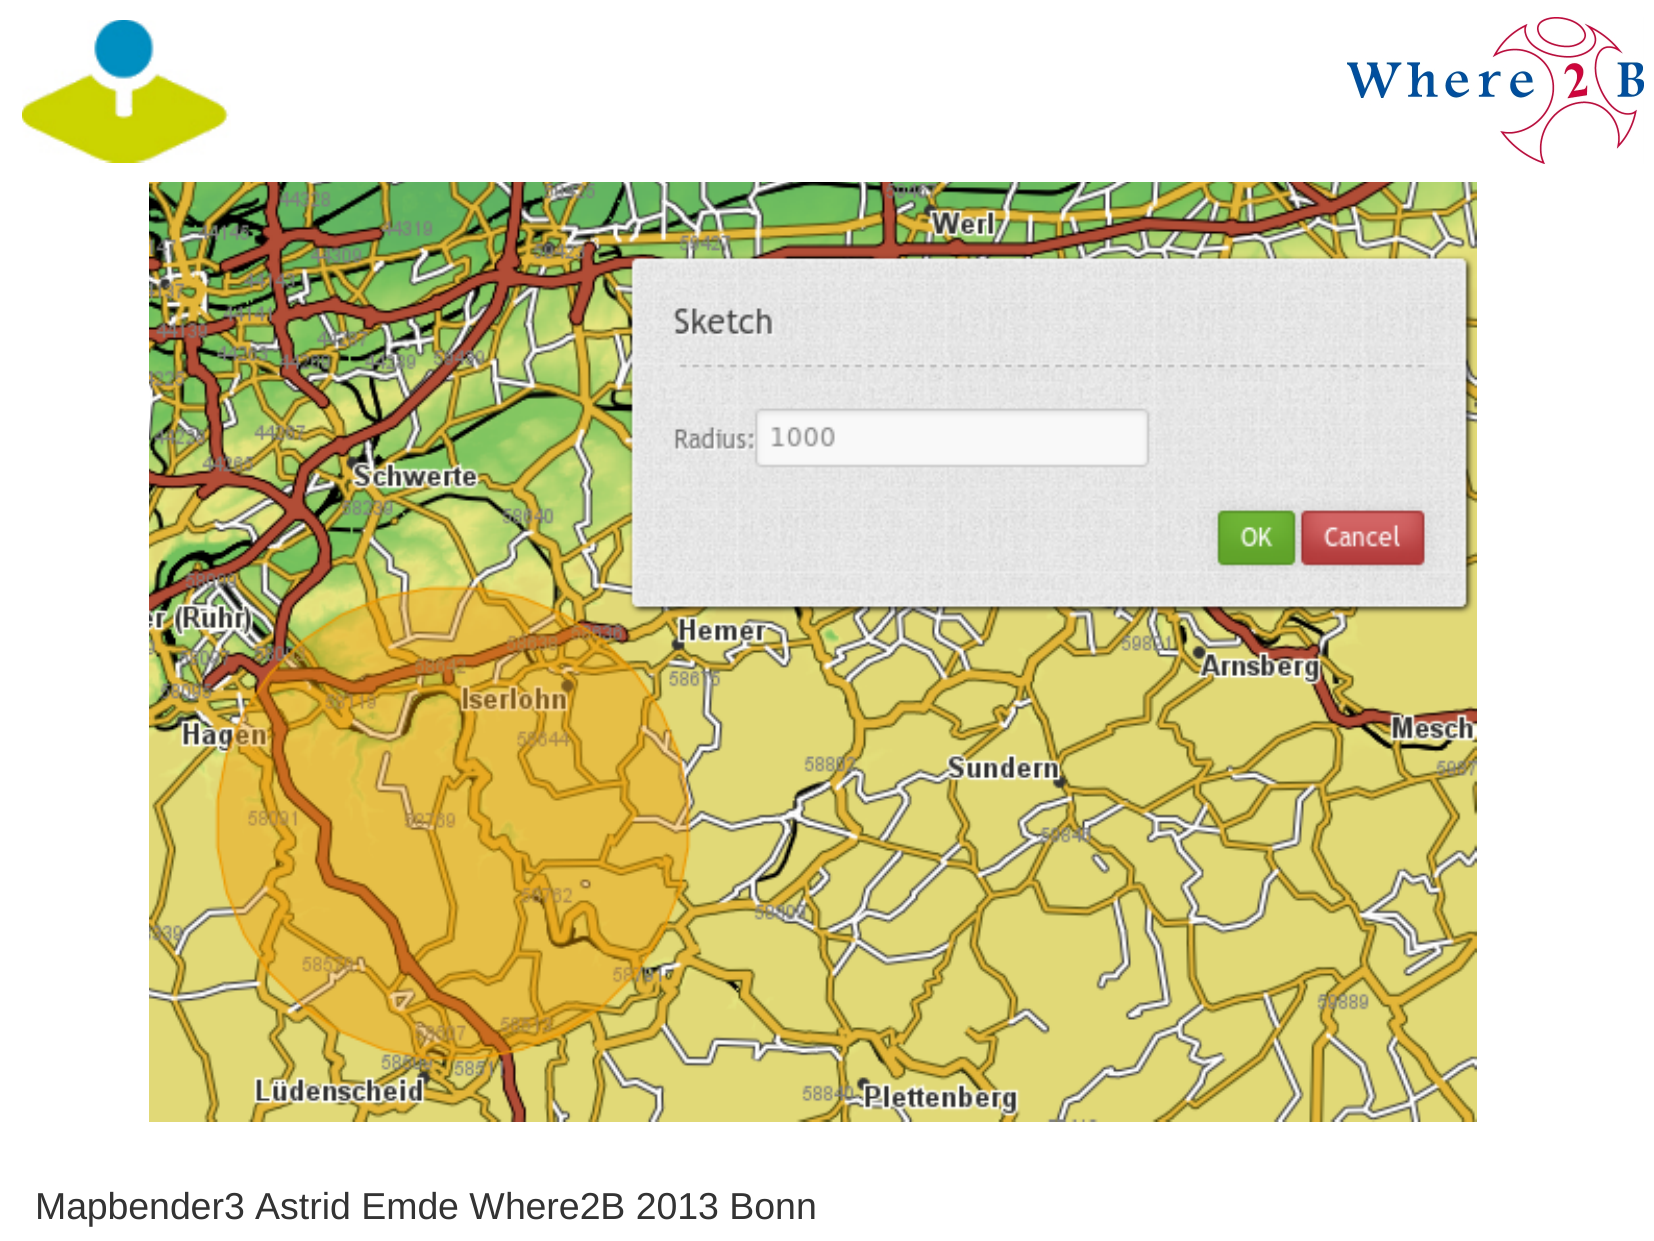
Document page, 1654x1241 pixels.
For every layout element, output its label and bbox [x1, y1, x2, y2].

title [76, 177, 1565, 325]
picture [149, 325, 1477, 1123]
picture [1347, 17, 1644, 164]
picture [22, 20, 231, 163]
